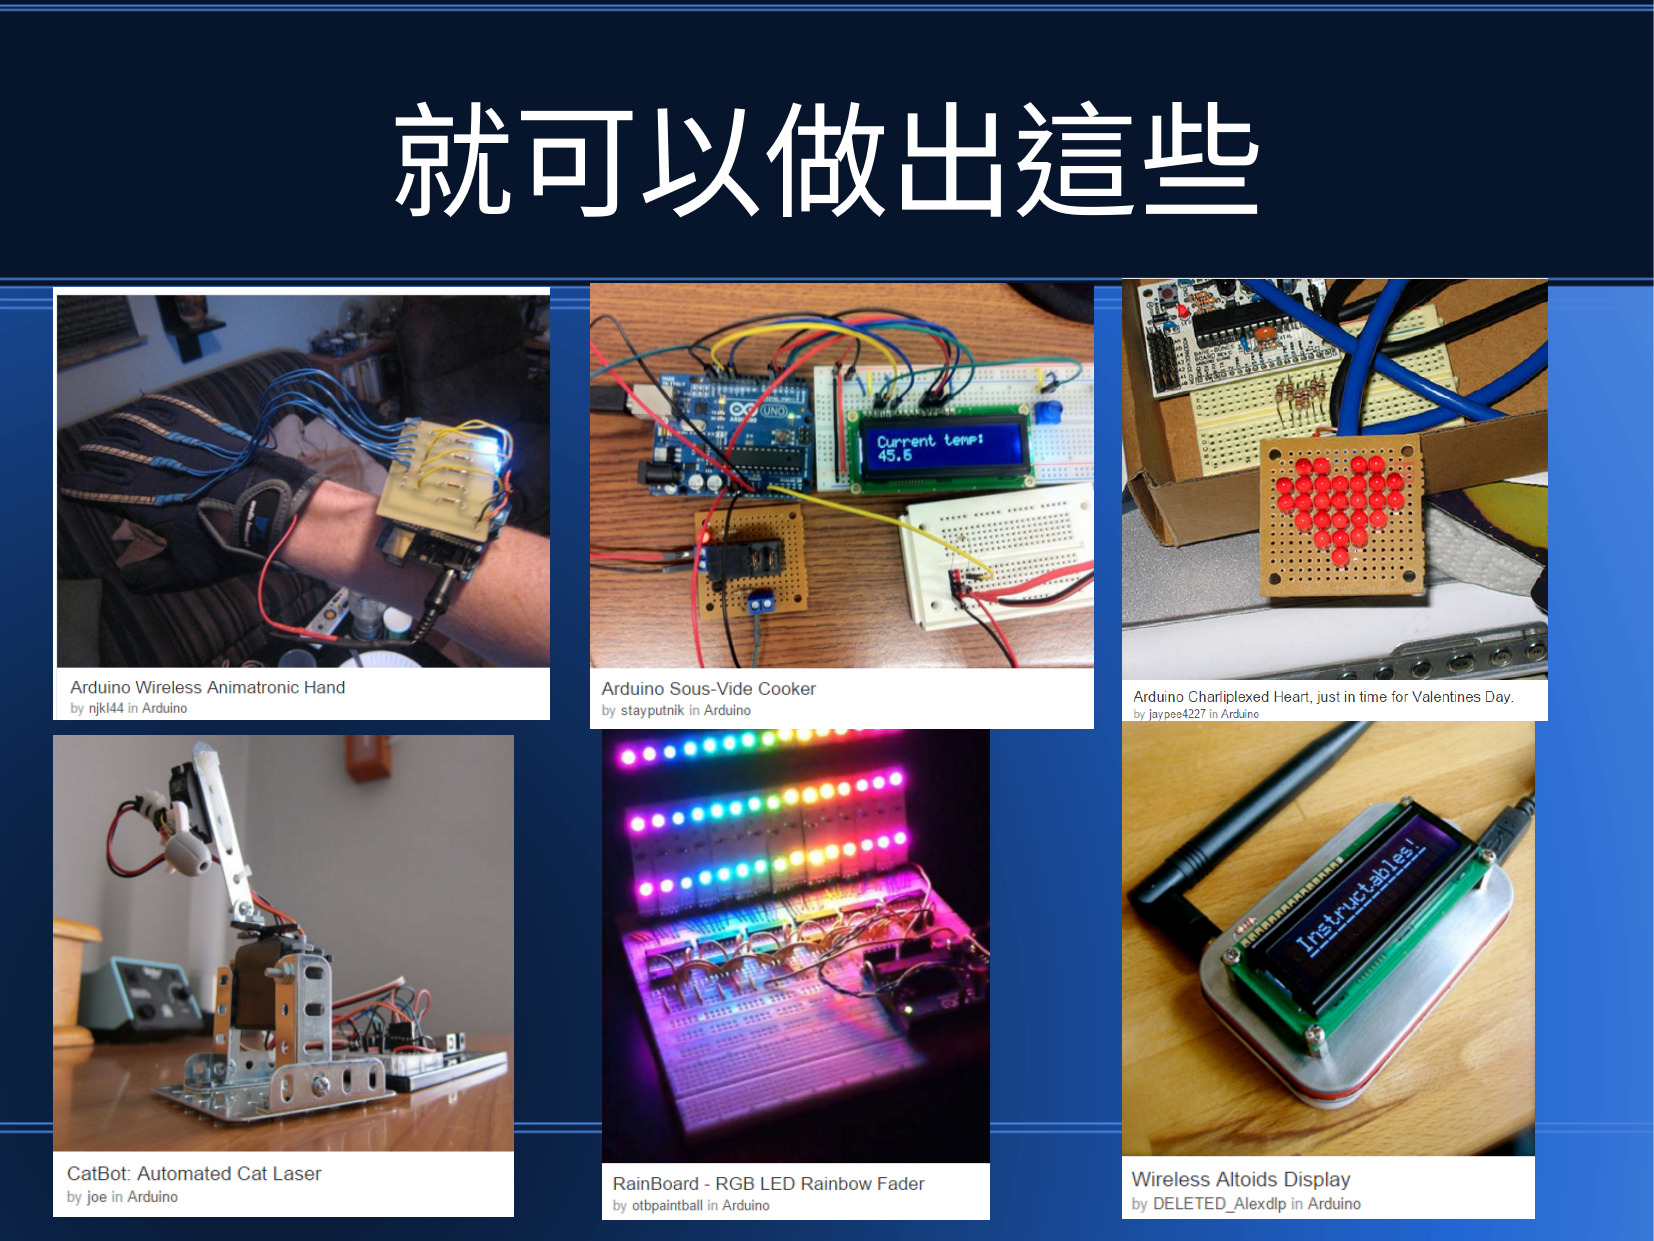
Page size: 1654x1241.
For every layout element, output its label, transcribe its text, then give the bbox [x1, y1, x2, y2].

title 就可以做出這些 [82, 49, 1571, 257]
picture [0, 0, 1654, 1241]
